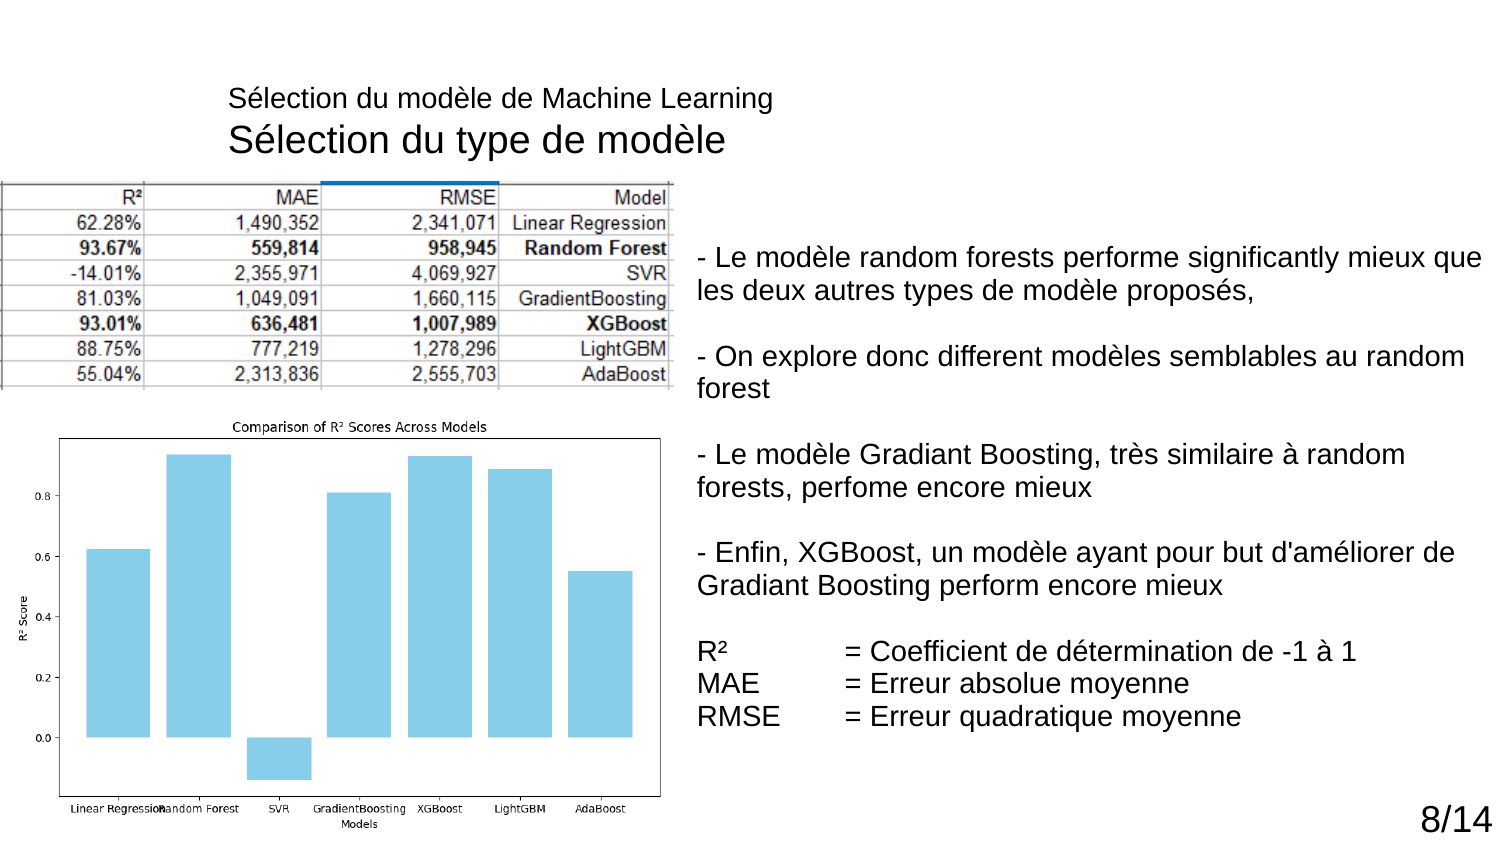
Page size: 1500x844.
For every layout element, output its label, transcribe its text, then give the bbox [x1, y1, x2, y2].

picture [11, 413, 667, 837]
title - Le modèle random forests performe significantly mieux que les deux autres types de modèle proposés, - On explore donc different modèles semblables au random forest - Le modèle Gradiant Boosting, très similaire à random forests, perfome encore mieux - Enfin, XGBoost, un modèle ayant pour but d'améliorer de Gradiant Boosting perform encore mieux R² = Coefficient de détermination de -1 à 1 MAE = Erreur absolue moyenne RMSE = Erreur quadratique moyenne [661, 236, 1485, 804]
picture [0, 181, 674, 390]
title Sélection du modèle de Machine Learning Sélection du type de modèle [212, 64, 1368, 215]
text_box 8/14 [1405, 791, 1500, 844]
